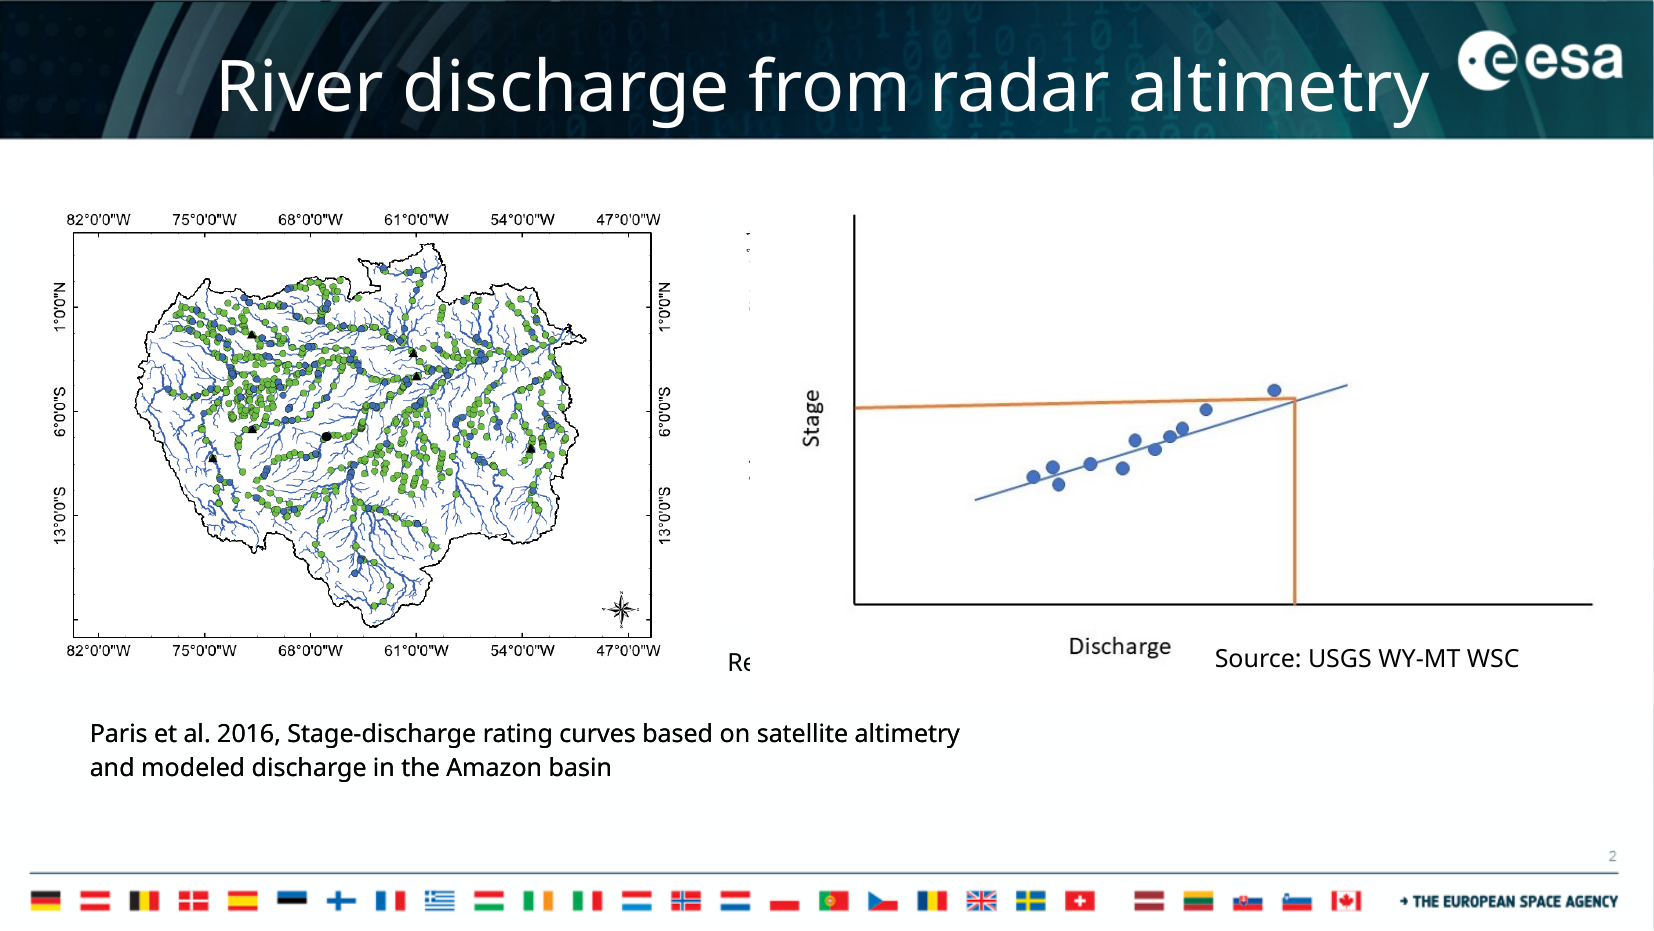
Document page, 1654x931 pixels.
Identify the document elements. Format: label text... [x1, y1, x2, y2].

text_box Source: USGS WY-MT WSC [1200, 633, 1613, 751]
text_box Paris et al. 2016, Stage-discharge rating curves based on satellite altimetry and modeled discharge in the Amazon basin [75, 708, 1313, 826]
text_box Red: from gauges, black: from altimetry [712, 637, 1200, 713]
title River discharge from radar altimetry [75, 0, 1571, 167]
picture [0, 0, 1654, 931]
